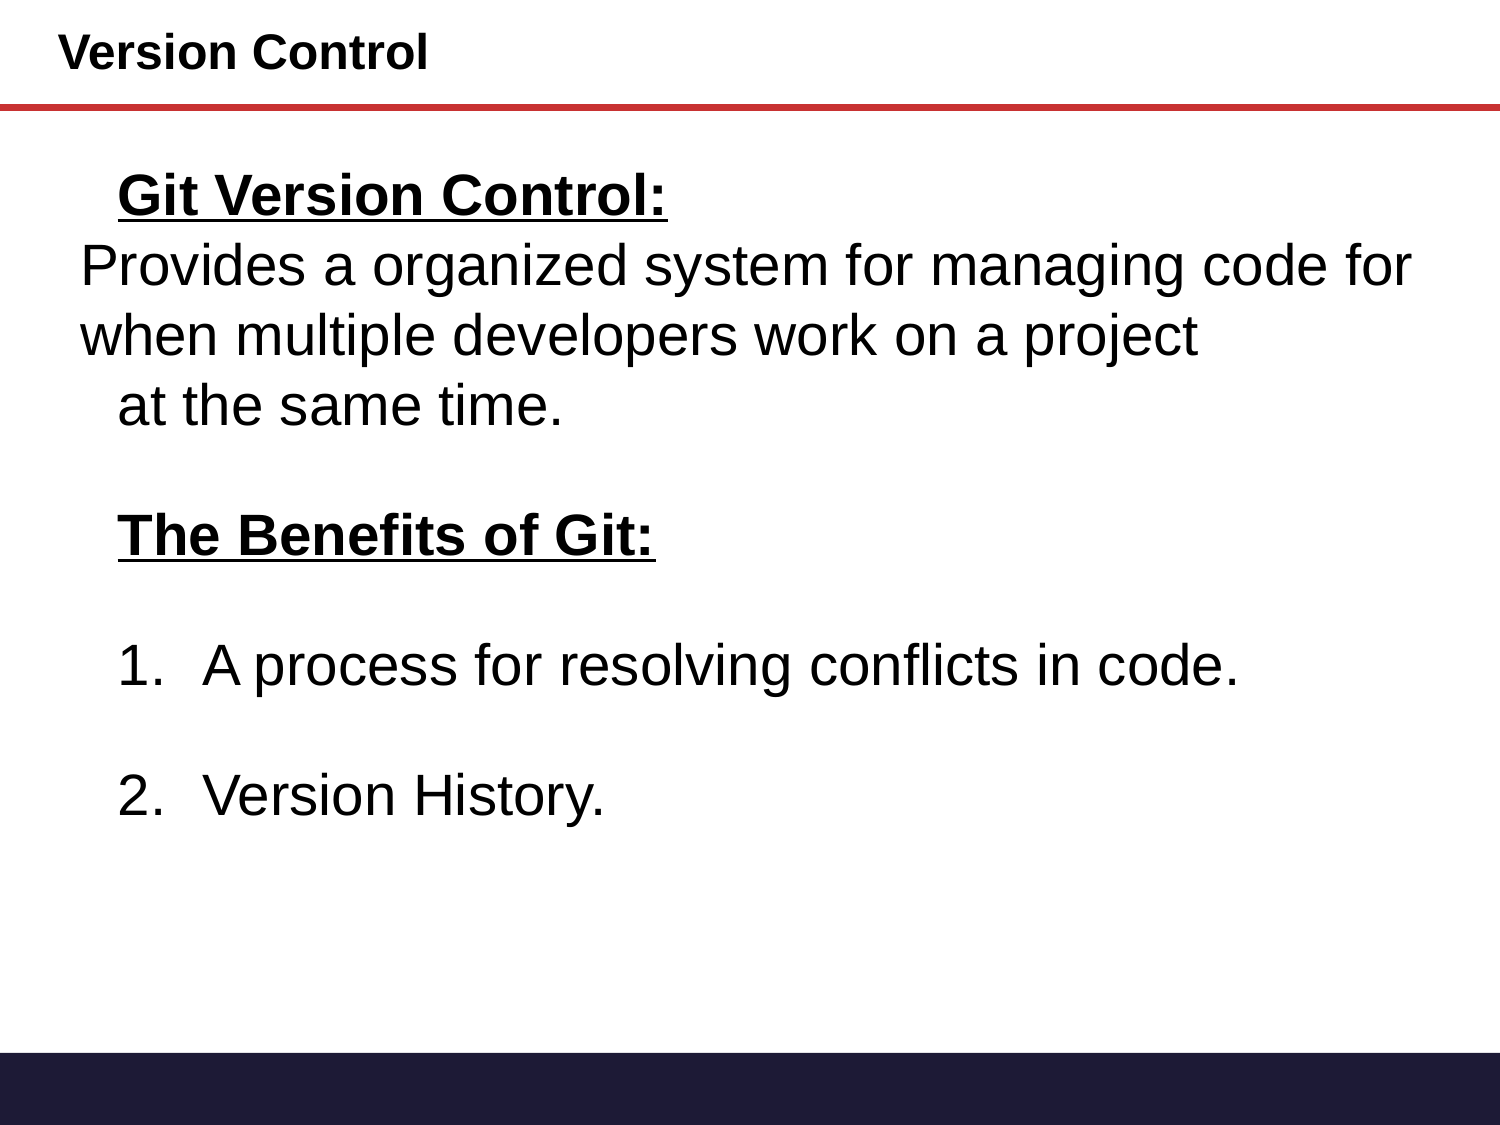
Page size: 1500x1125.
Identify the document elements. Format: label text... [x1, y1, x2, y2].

title Version Control [50, 0, 948, 108]
text_box Git Version Control: Provides a organized system for managing code for when multiple developers work on a project at the same time. The Benefits of Git: A process for resolving conflicts in code. Version History. [72, 149, 1423, 1015]
